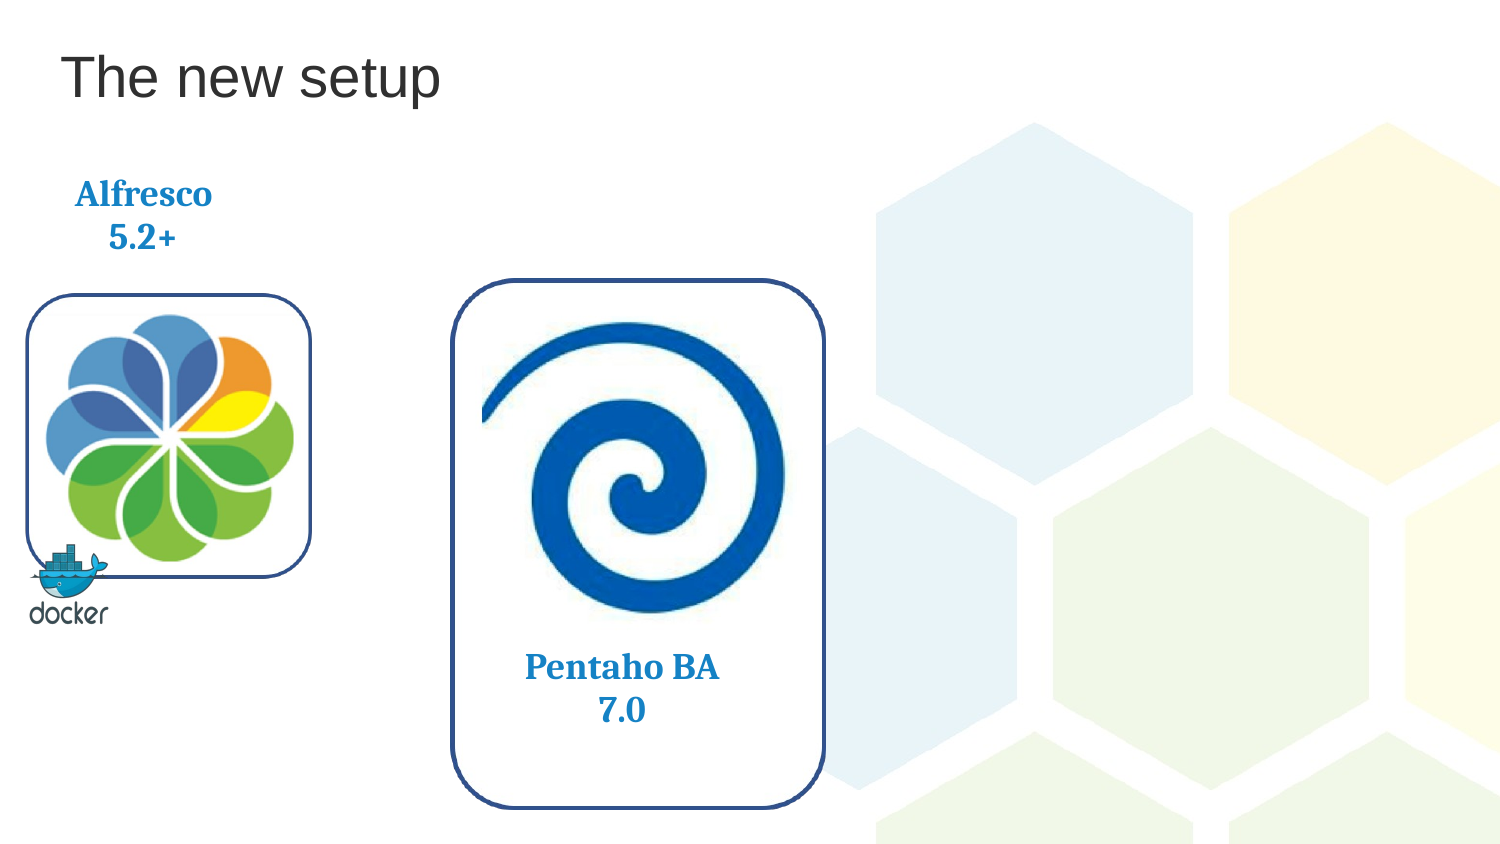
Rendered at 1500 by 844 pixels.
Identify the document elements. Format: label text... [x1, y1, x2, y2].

title The new setup [45, 24, 1443, 118]
picture [0, 0, 1500, 844]
text_box Alfresco 5.2+ [60, 165, 271, 267]
text_box Pentaho BA 7.0 [510, 638, 811, 789]
